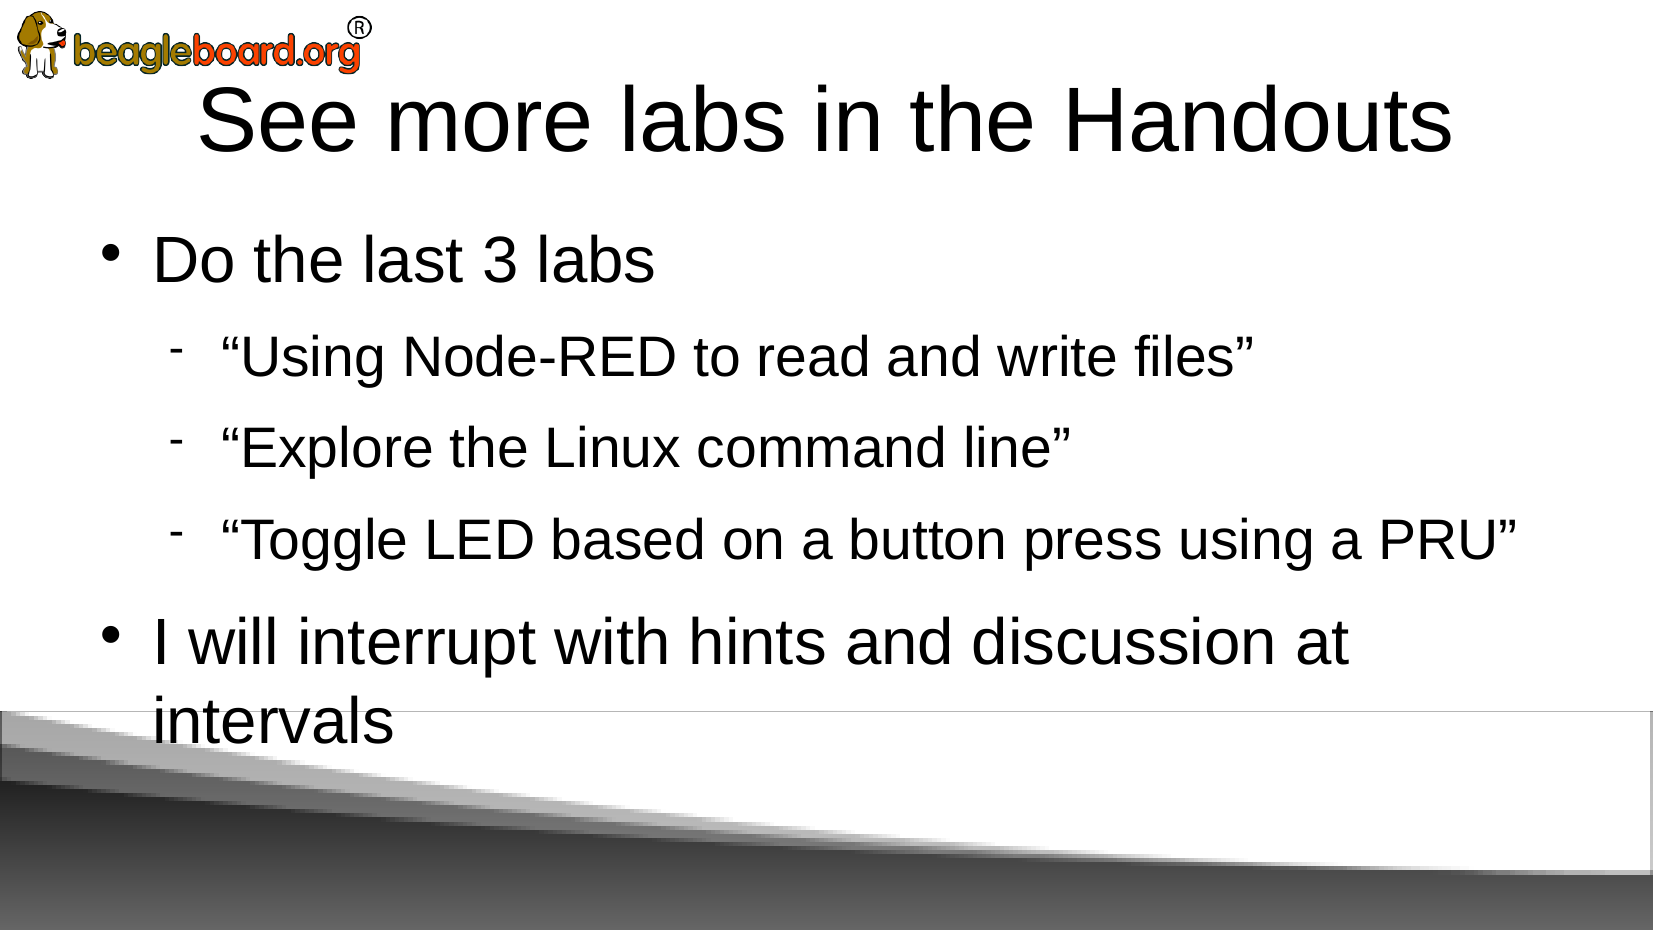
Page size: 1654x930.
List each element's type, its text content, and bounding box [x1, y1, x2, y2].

picture [0, 708, 1654, 875]
text_box Do the last 3 labs “Using Node-RED to read and write files” “Explore the Linux command line” “Toggle LED based on a button press using a PRU” I will interrupt with hints and discussion at intervals [82, 217, 1571, 757]
picture [17, 11, 372, 79]
text_box See more labs in the Handouts [82, 36, 1571, 193]
